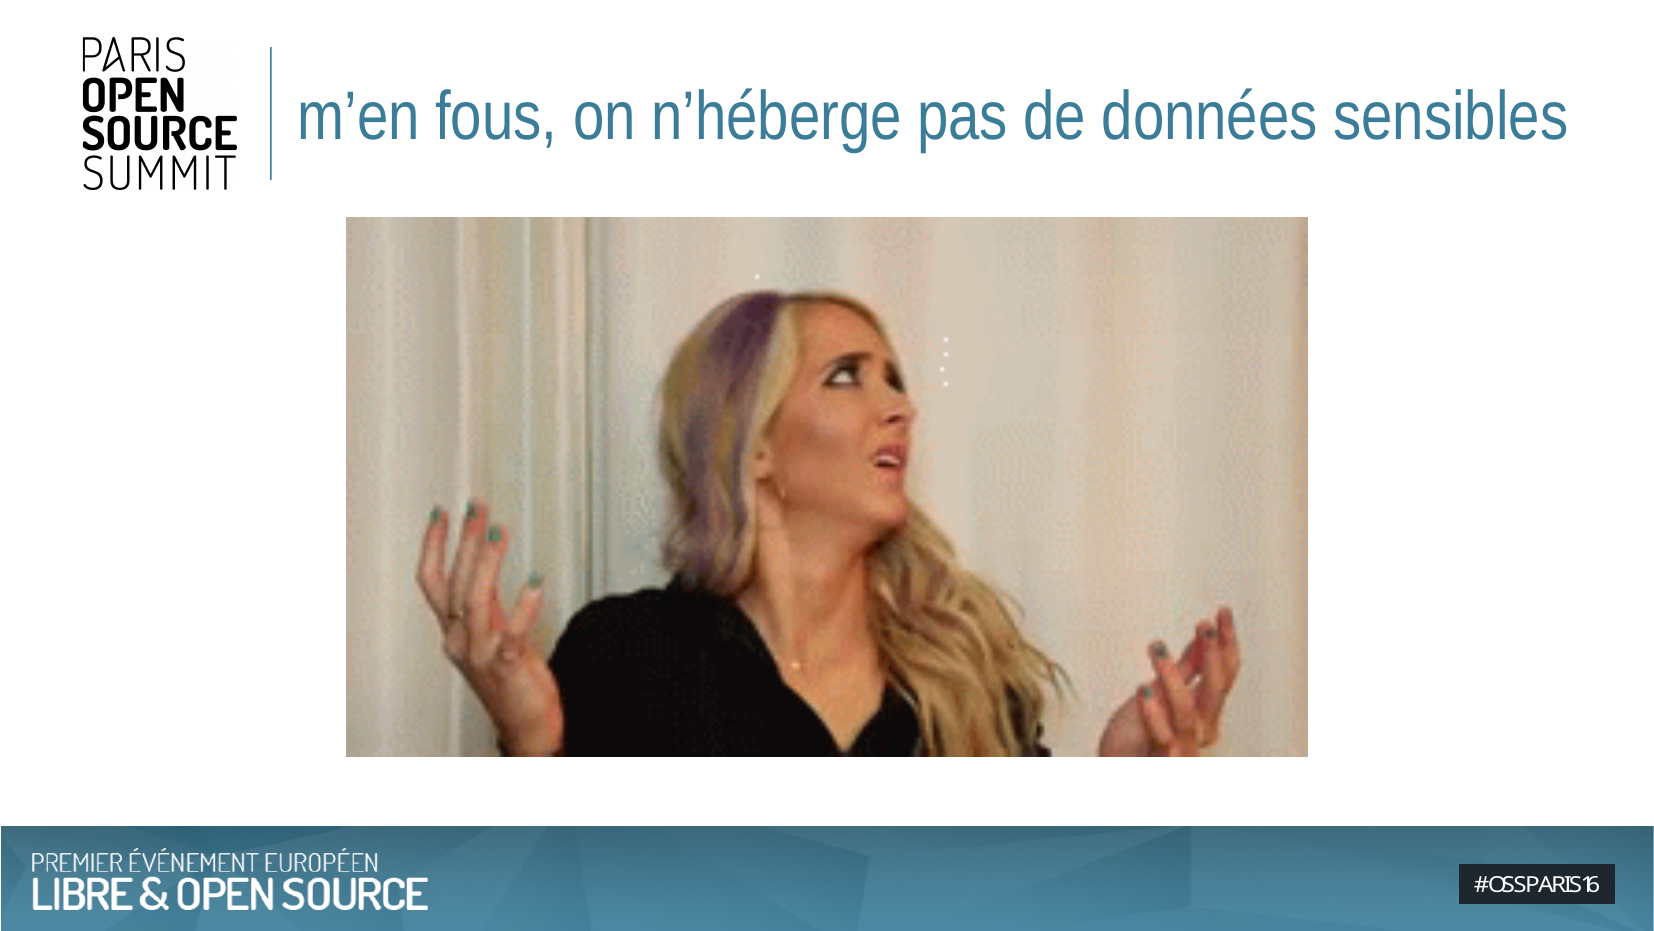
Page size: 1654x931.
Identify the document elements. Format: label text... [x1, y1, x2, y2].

picture [346, 217, 1308, 758]
title m’en fous, on n’héberge pas de données sensibles [295, 37, 1571, 193]
